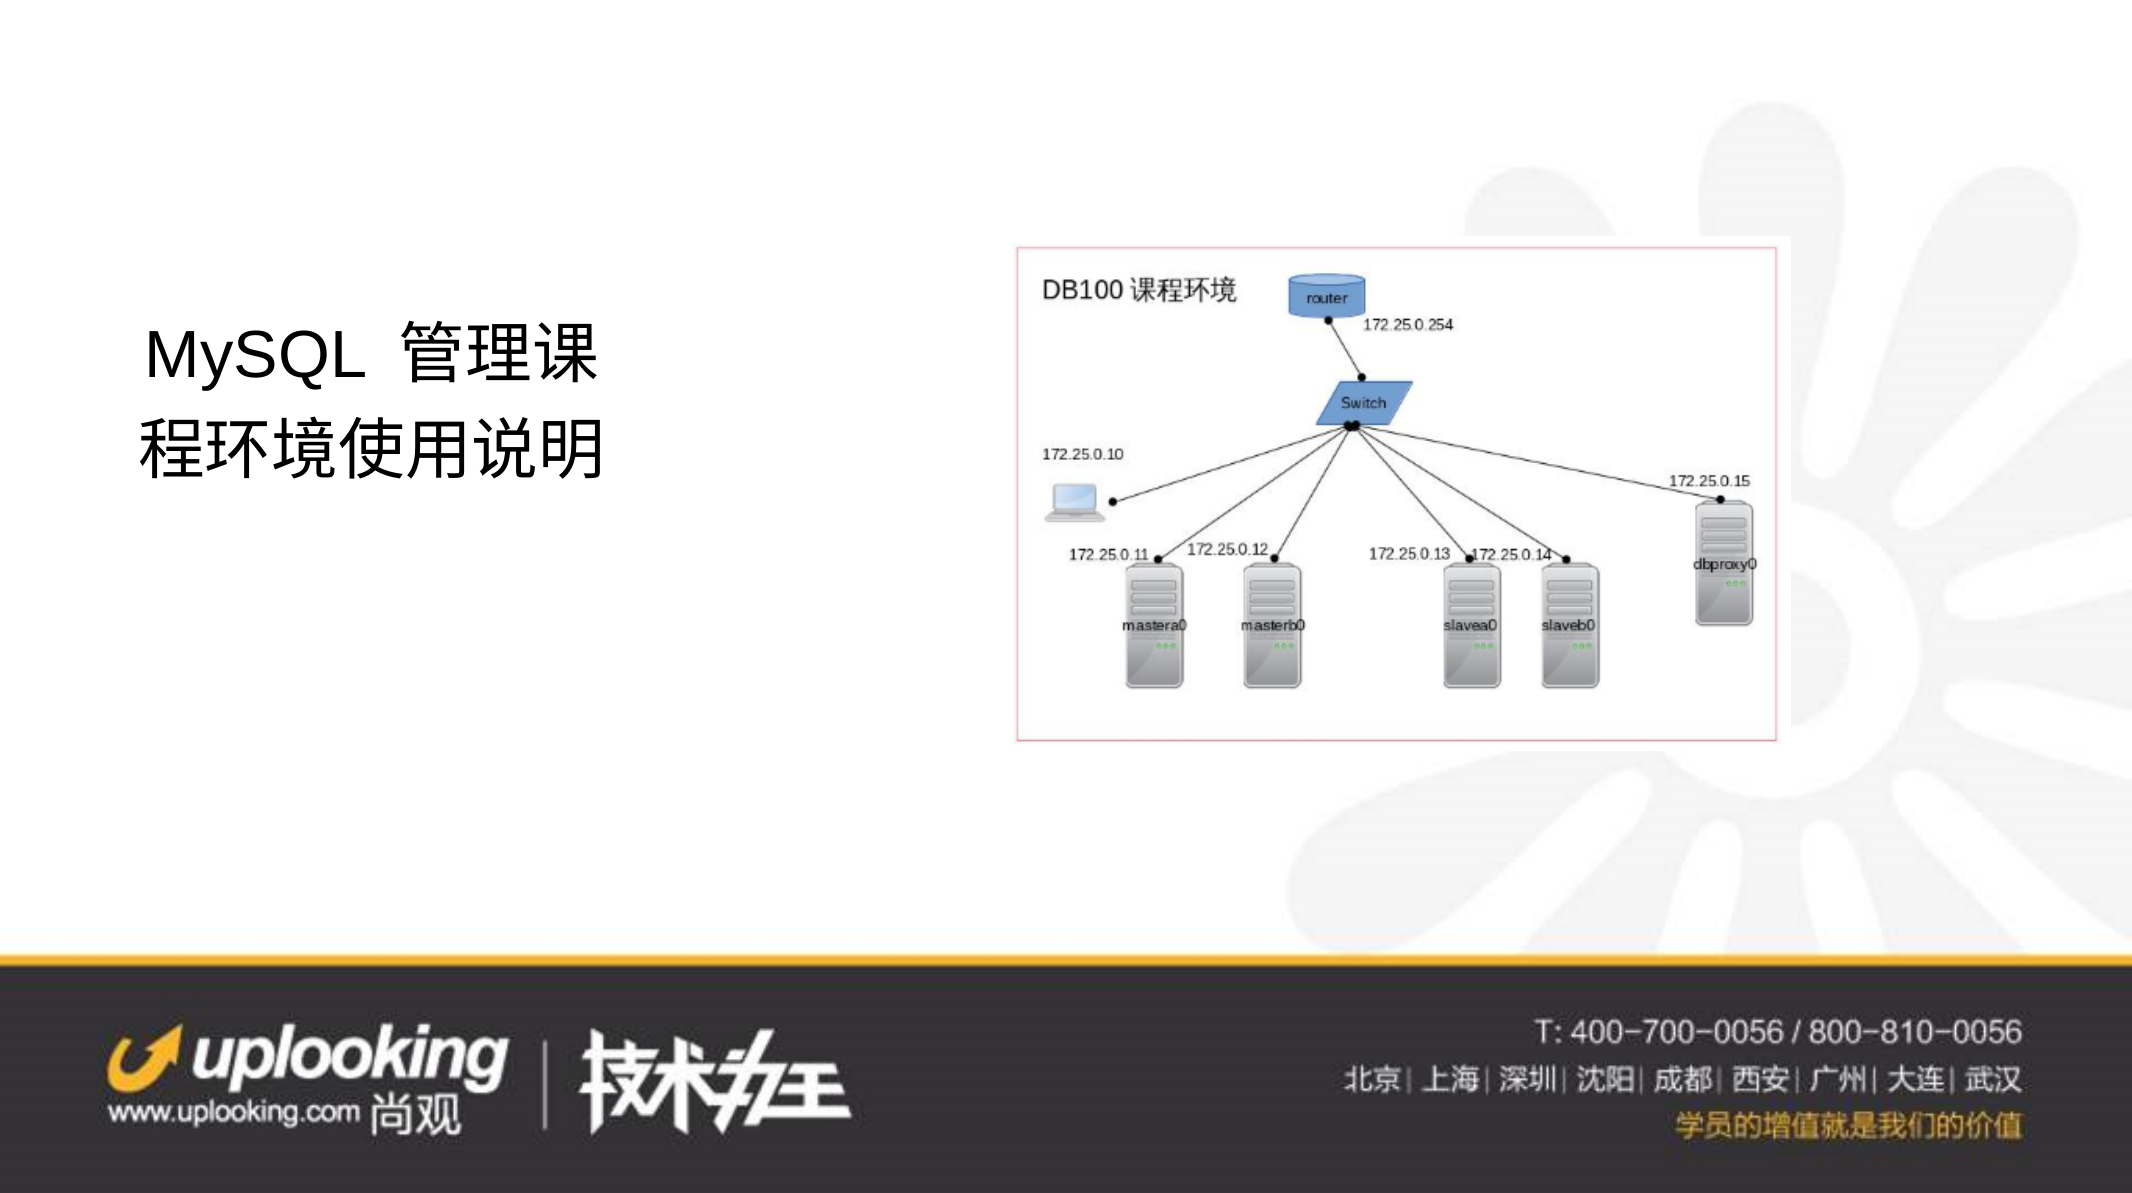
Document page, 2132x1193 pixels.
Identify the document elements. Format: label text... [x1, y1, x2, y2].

picture [0, 0, 2132, 1193]
title MySQL 管理课程环境使用说明 [118, 0, 626, 851]
